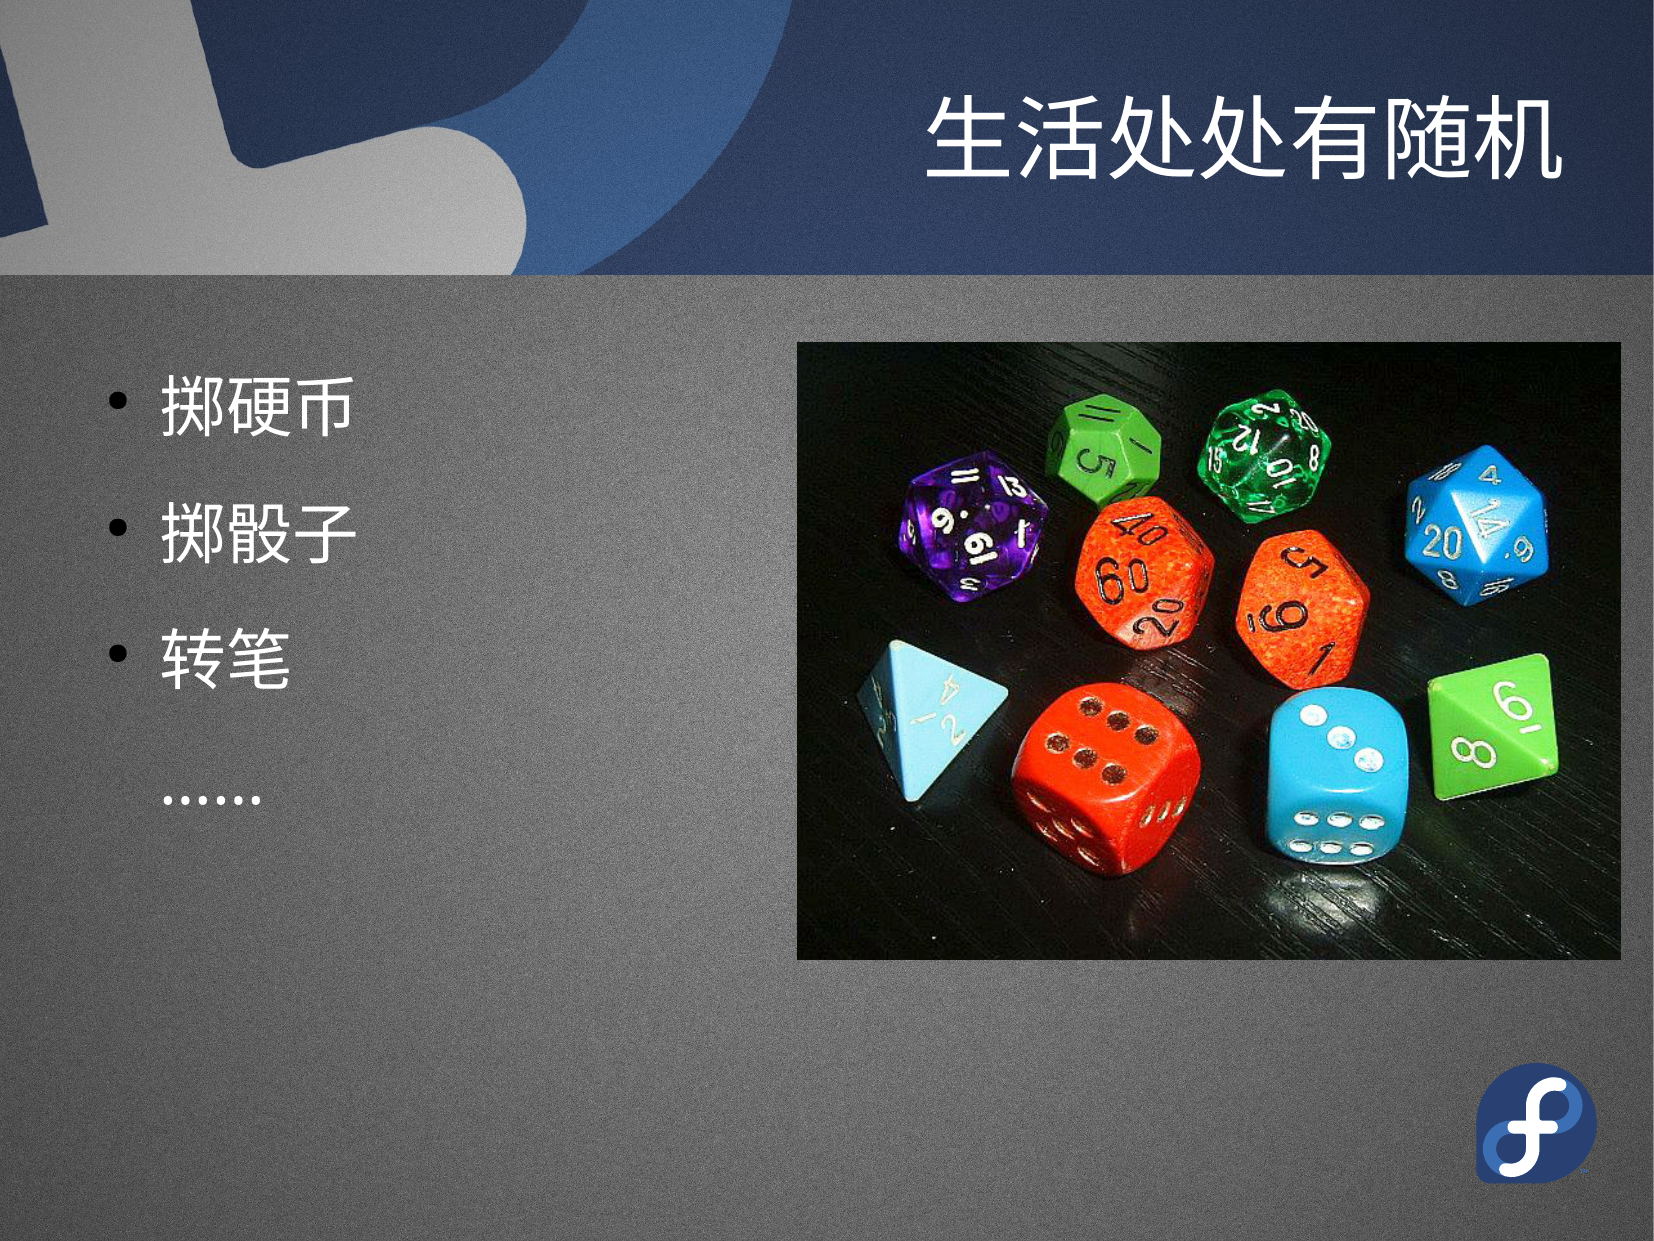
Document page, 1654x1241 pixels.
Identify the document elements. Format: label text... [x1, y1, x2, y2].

list 掷硬币 掷骰子 转笔 …… [88, 354, 1565, 1063]
title 生活处处有随机 [88, 29, 1565, 237]
picture [0, 0, 1654, 1241]
